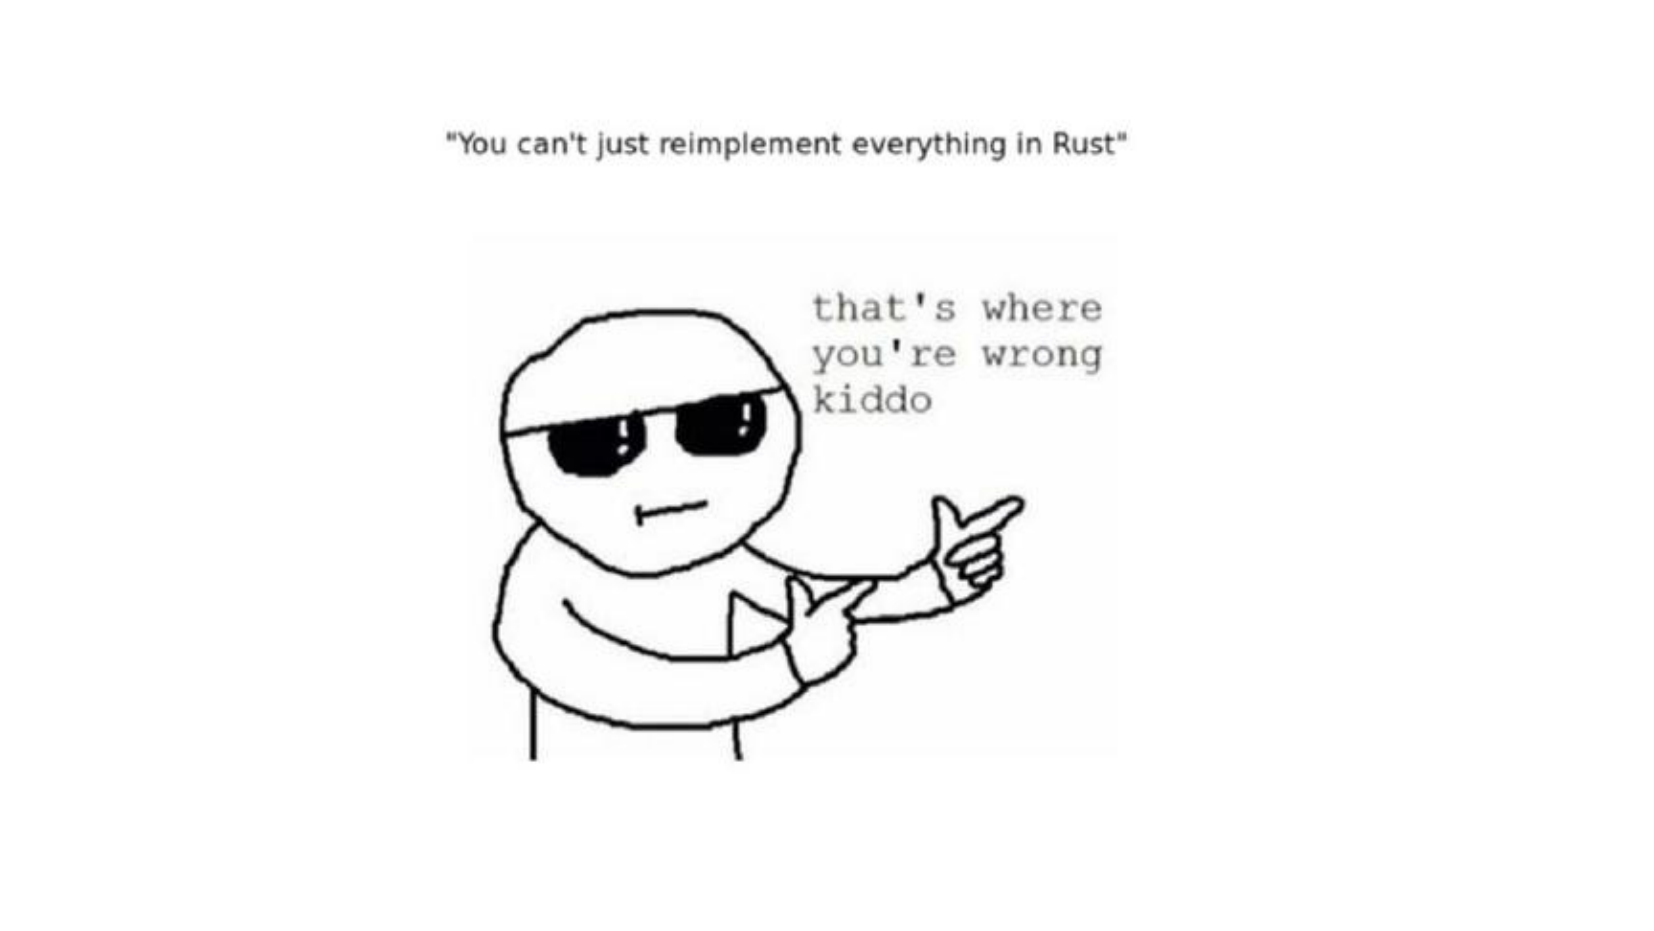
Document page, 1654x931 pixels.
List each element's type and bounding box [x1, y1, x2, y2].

picture [336, 59, 1261, 826]
